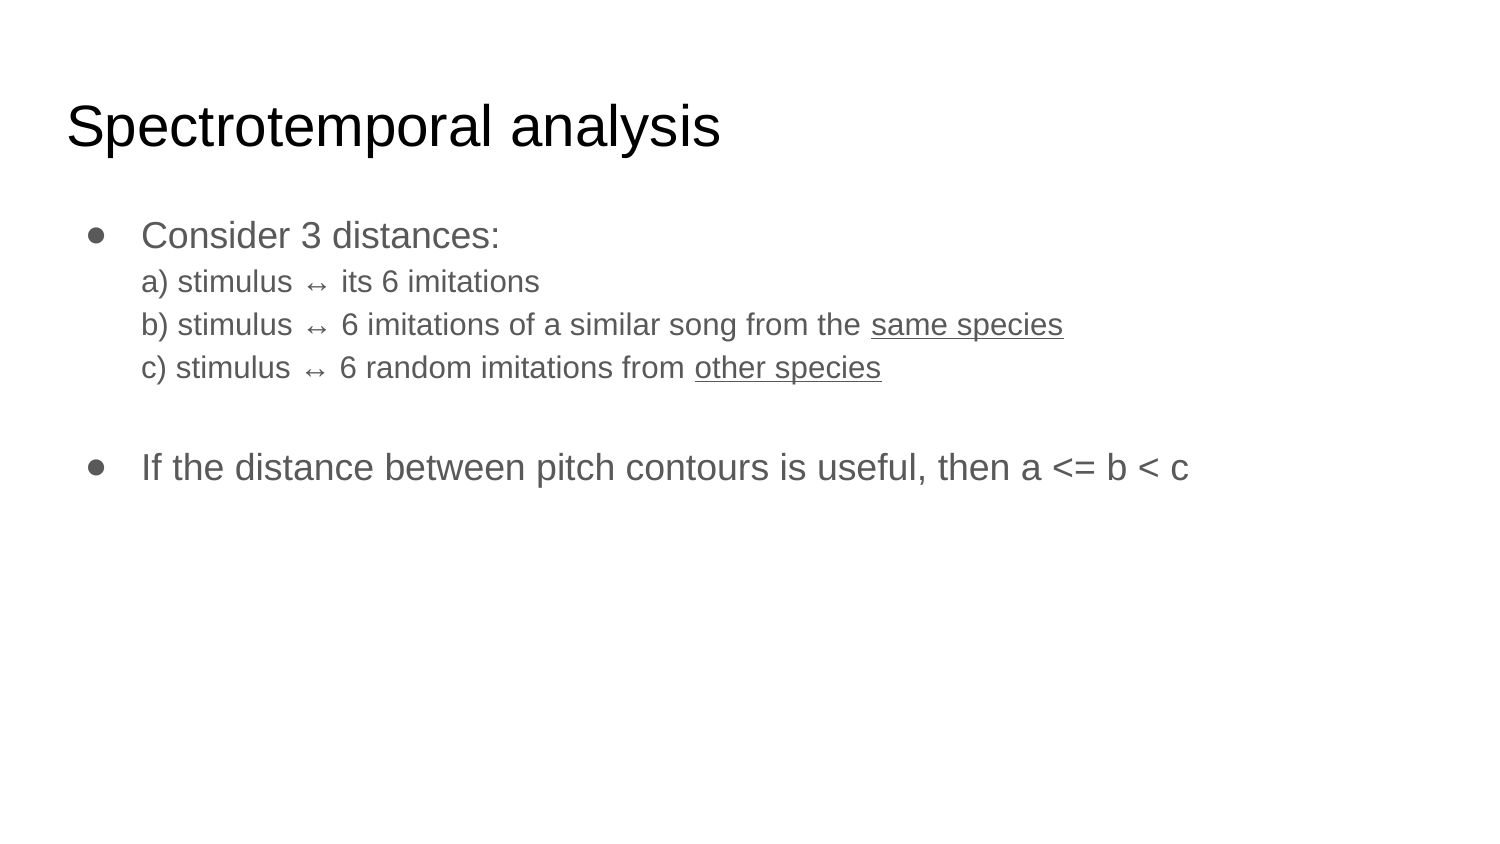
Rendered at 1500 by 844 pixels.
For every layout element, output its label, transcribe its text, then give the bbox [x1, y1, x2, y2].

list Consider 3 distances: a) stimulus ↔ its 6 imitations b) stimulus ↔ 6 imitations of a similar song from the same species c) stimulus ↔ 6 random imitations from other species If the distance between pitch contours is useful, then a <= b < c [51, 188, 1449, 750]
title Spectrotemporal analysis [51, 72, 1449, 167]
